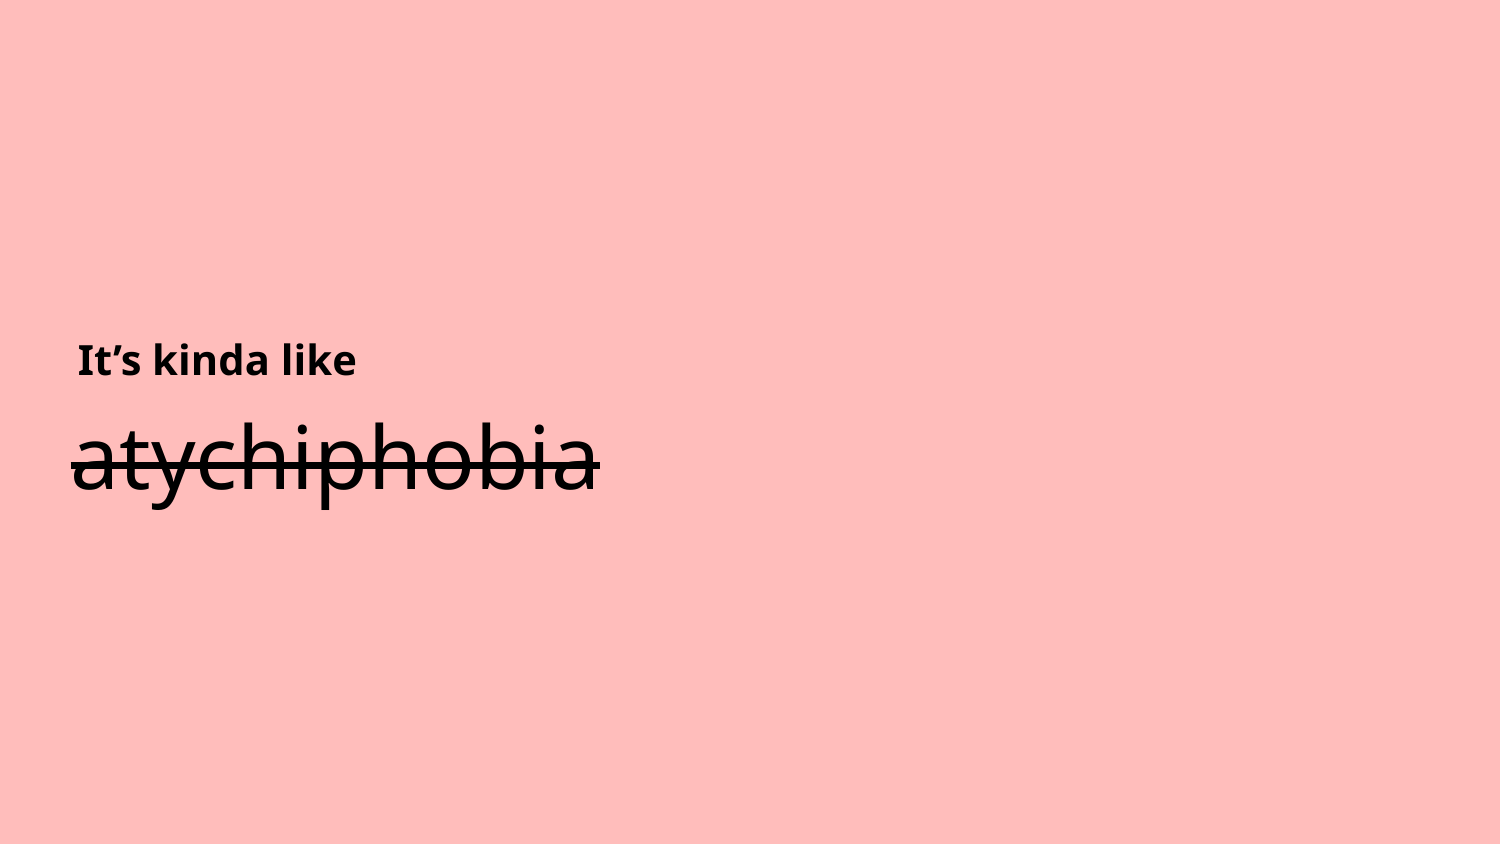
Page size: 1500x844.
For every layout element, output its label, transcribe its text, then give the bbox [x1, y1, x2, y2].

title atychiphobia [70, 401, 1416, 514]
text_box It’s kinda like [62, 308, 1388, 399]
